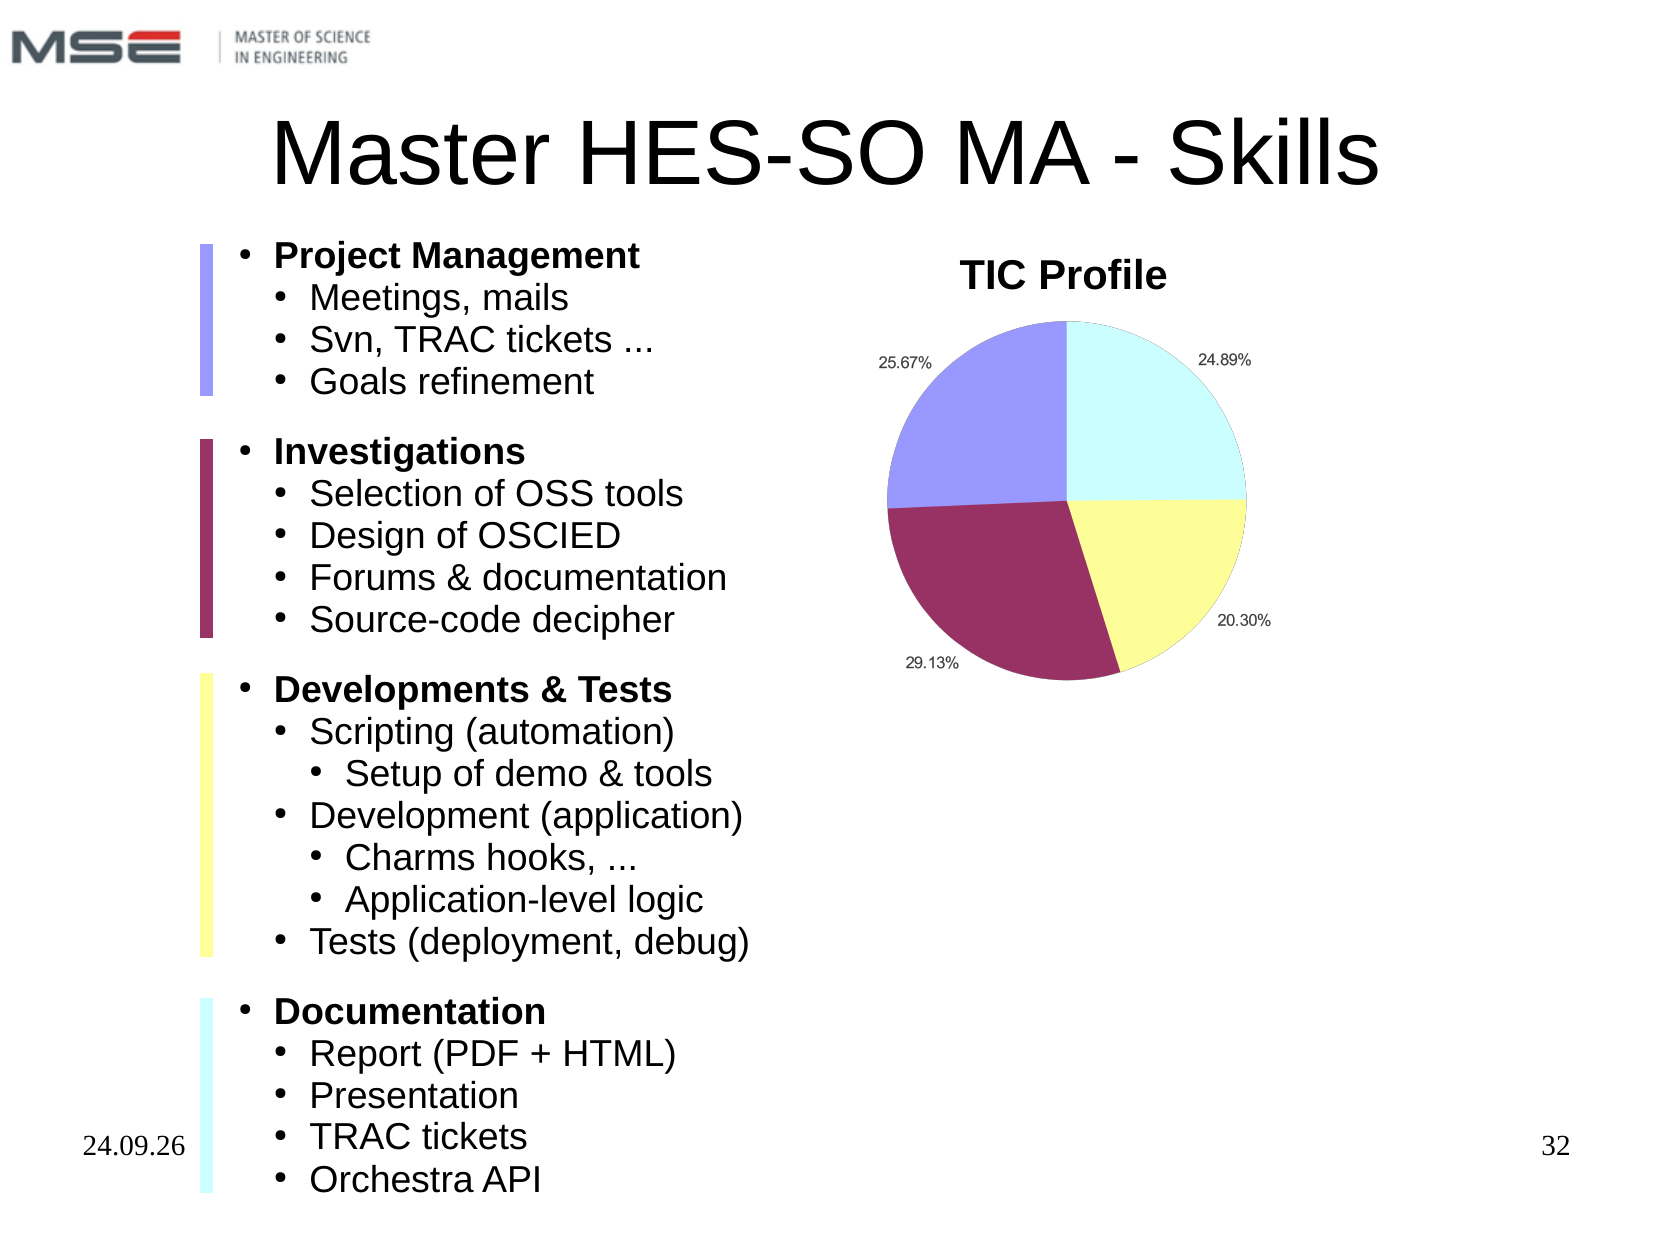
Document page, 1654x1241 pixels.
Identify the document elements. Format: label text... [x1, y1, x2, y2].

text_box Project Management Meetings, mails Svn, TRAC tickets ... Goals refinement Investigations Selection of OSS tools Design of OSCIED Forums & documentation Source-code decipher Developments & Tests Scripting (automation) Setup of demo & tools Development (application) Charms hooks, ... Application-level logic Tests (deployment, debug) Documentation Report (PDF + HTML) Presentation TRAC tickets Orchestra API [223, 226, 766, 1208]
text_box [200, 998, 213, 1193]
picture [3, 0, 402, 107]
text_box TIC Profile [944, 244, 1184, 306]
text_box [200, 673, 213, 957]
title Master HES-SO MA - Skills [82, 49, 1571, 257]
picture [877, 317, 1276, 686]
text_box [200, 439, 213, 638]
text_box [200, 244, 213, 396]
